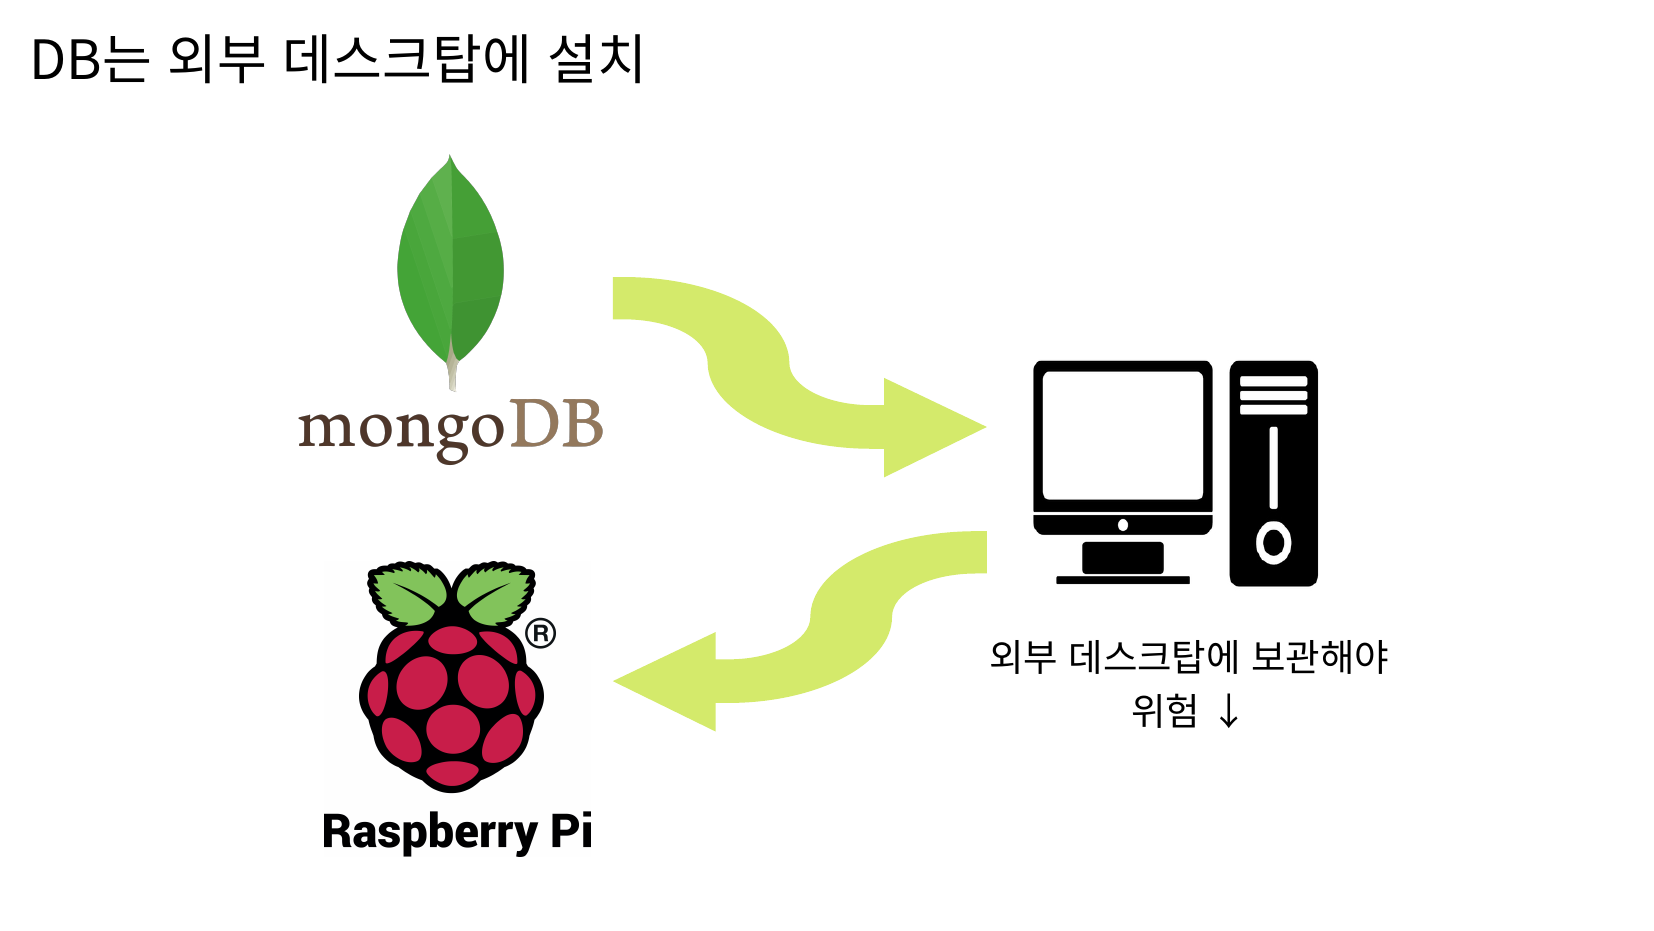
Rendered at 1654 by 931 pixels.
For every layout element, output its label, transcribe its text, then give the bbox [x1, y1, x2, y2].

title DB는 외부 데스크탑에 설치 [29, 16, 650, 95]
picture [1026, 345, 1329, 591]
picture [288, 146, 613, 473]
picture [324, 561, 591, 857]
text_box [612, 531, 987, 732]
text_box 외부 데스크탑에 보관해야 위험 ↓ [974, 620, 1405, 744]
text_box [612, 277, 987, 478]
